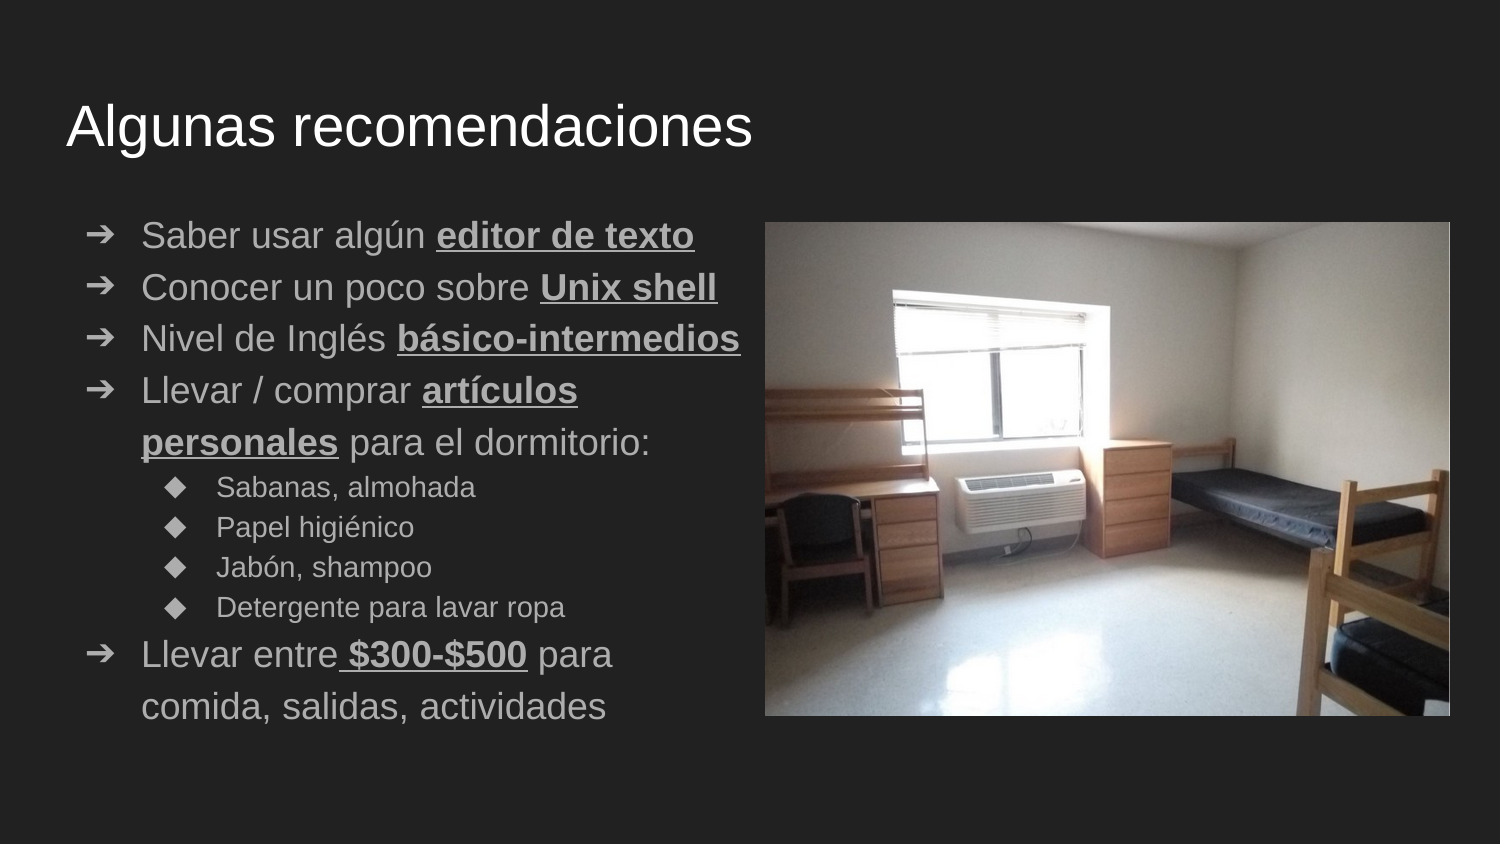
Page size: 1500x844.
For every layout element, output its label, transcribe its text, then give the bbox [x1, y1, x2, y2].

list Saber usar algún editor de texto Conocer un poco sobre Unix shell Nivel de Inglés básico-intermedios Llevar / comprar artículos personales para el dormitorio: Sabanas, almohada Papel higiénico Jabón, shampoo Detergente para lavar ropa Llevar entre $300-$500 para comida, salidas, actividades [51, 189, 766, 750]
title Algunas recomendaciones [51, 72, 1449, 167]
picture [765, 222, 1450, 716]
